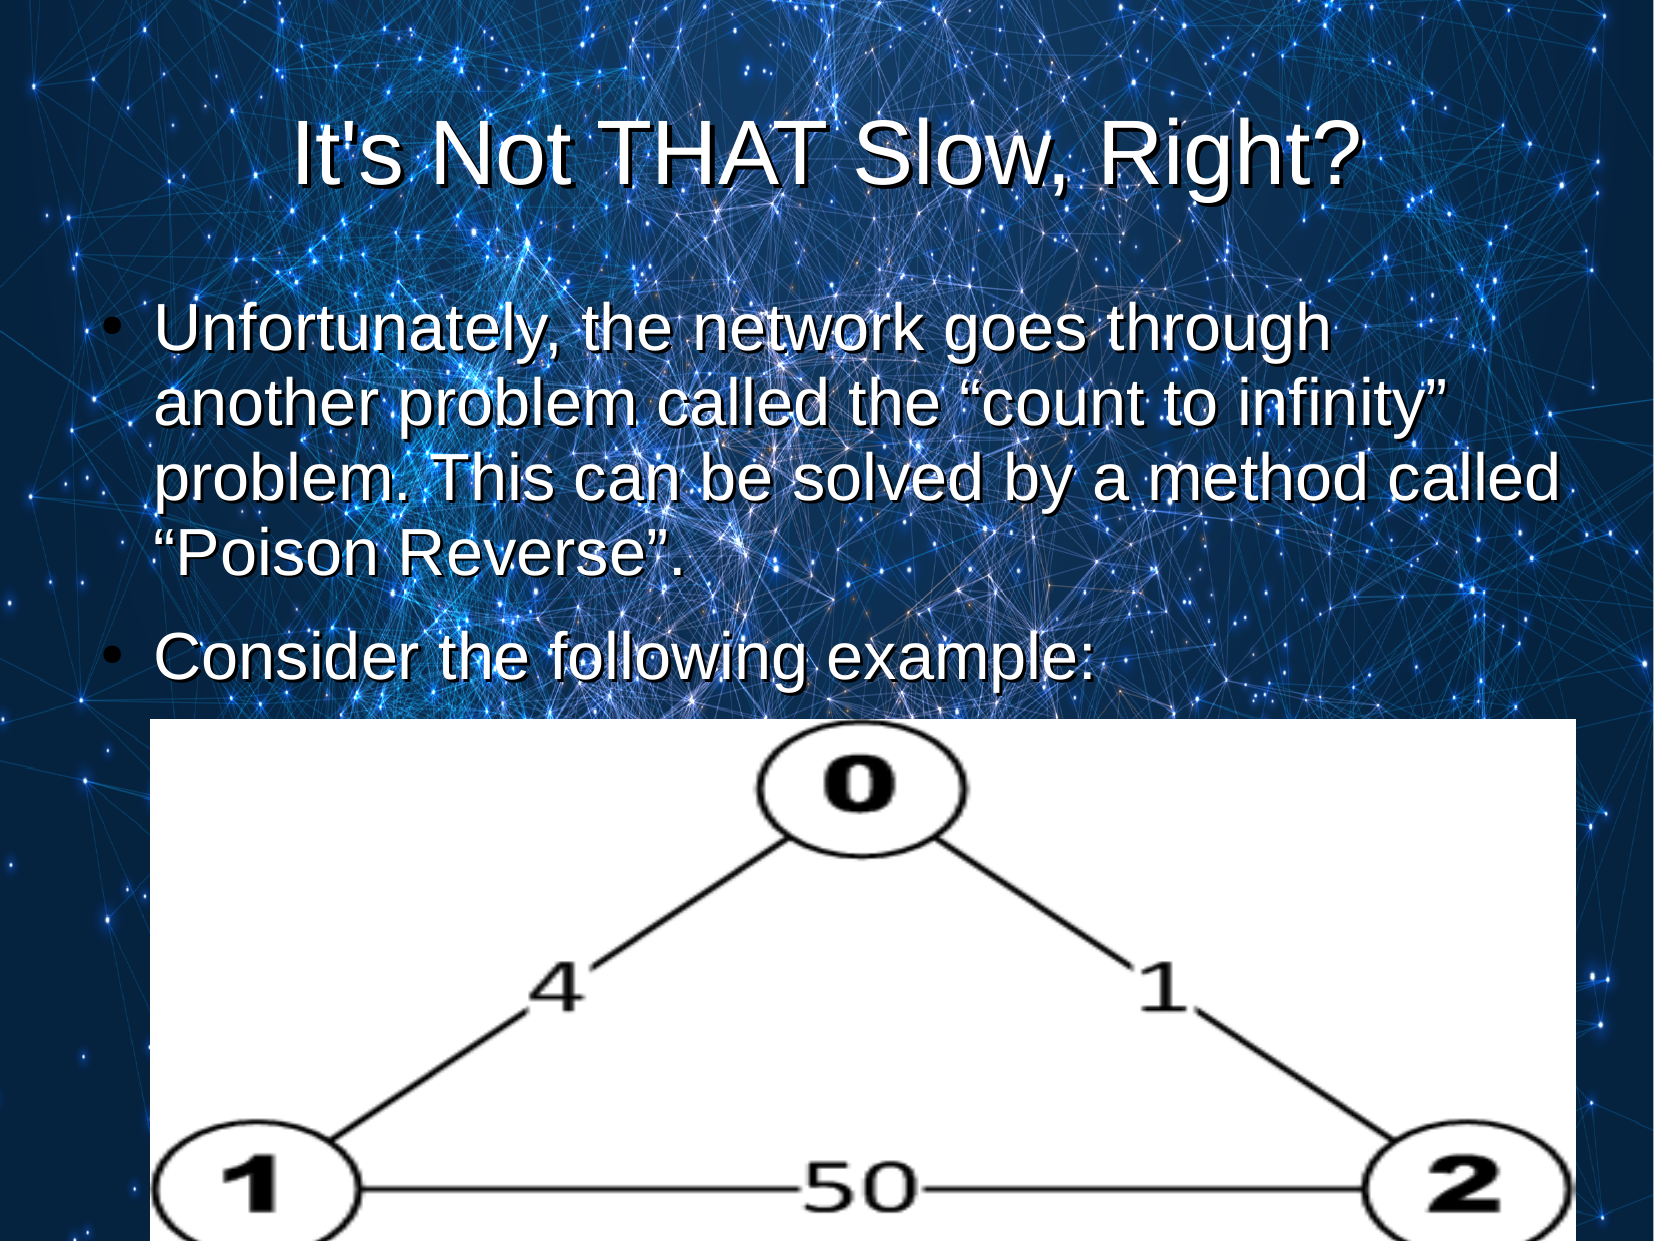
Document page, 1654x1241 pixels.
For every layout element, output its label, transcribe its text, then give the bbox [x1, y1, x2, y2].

picture [0, 0, 1654, 1241]
list Unfortunately, the network goes through another problem called the “count to infinity” problem. This can be solved by a method called “Poison Reverse”. Consider the following example: [82, 290, 1571, 1010]
title It's Not THAT Slow, Right? [82, 49, 1571, 257]
